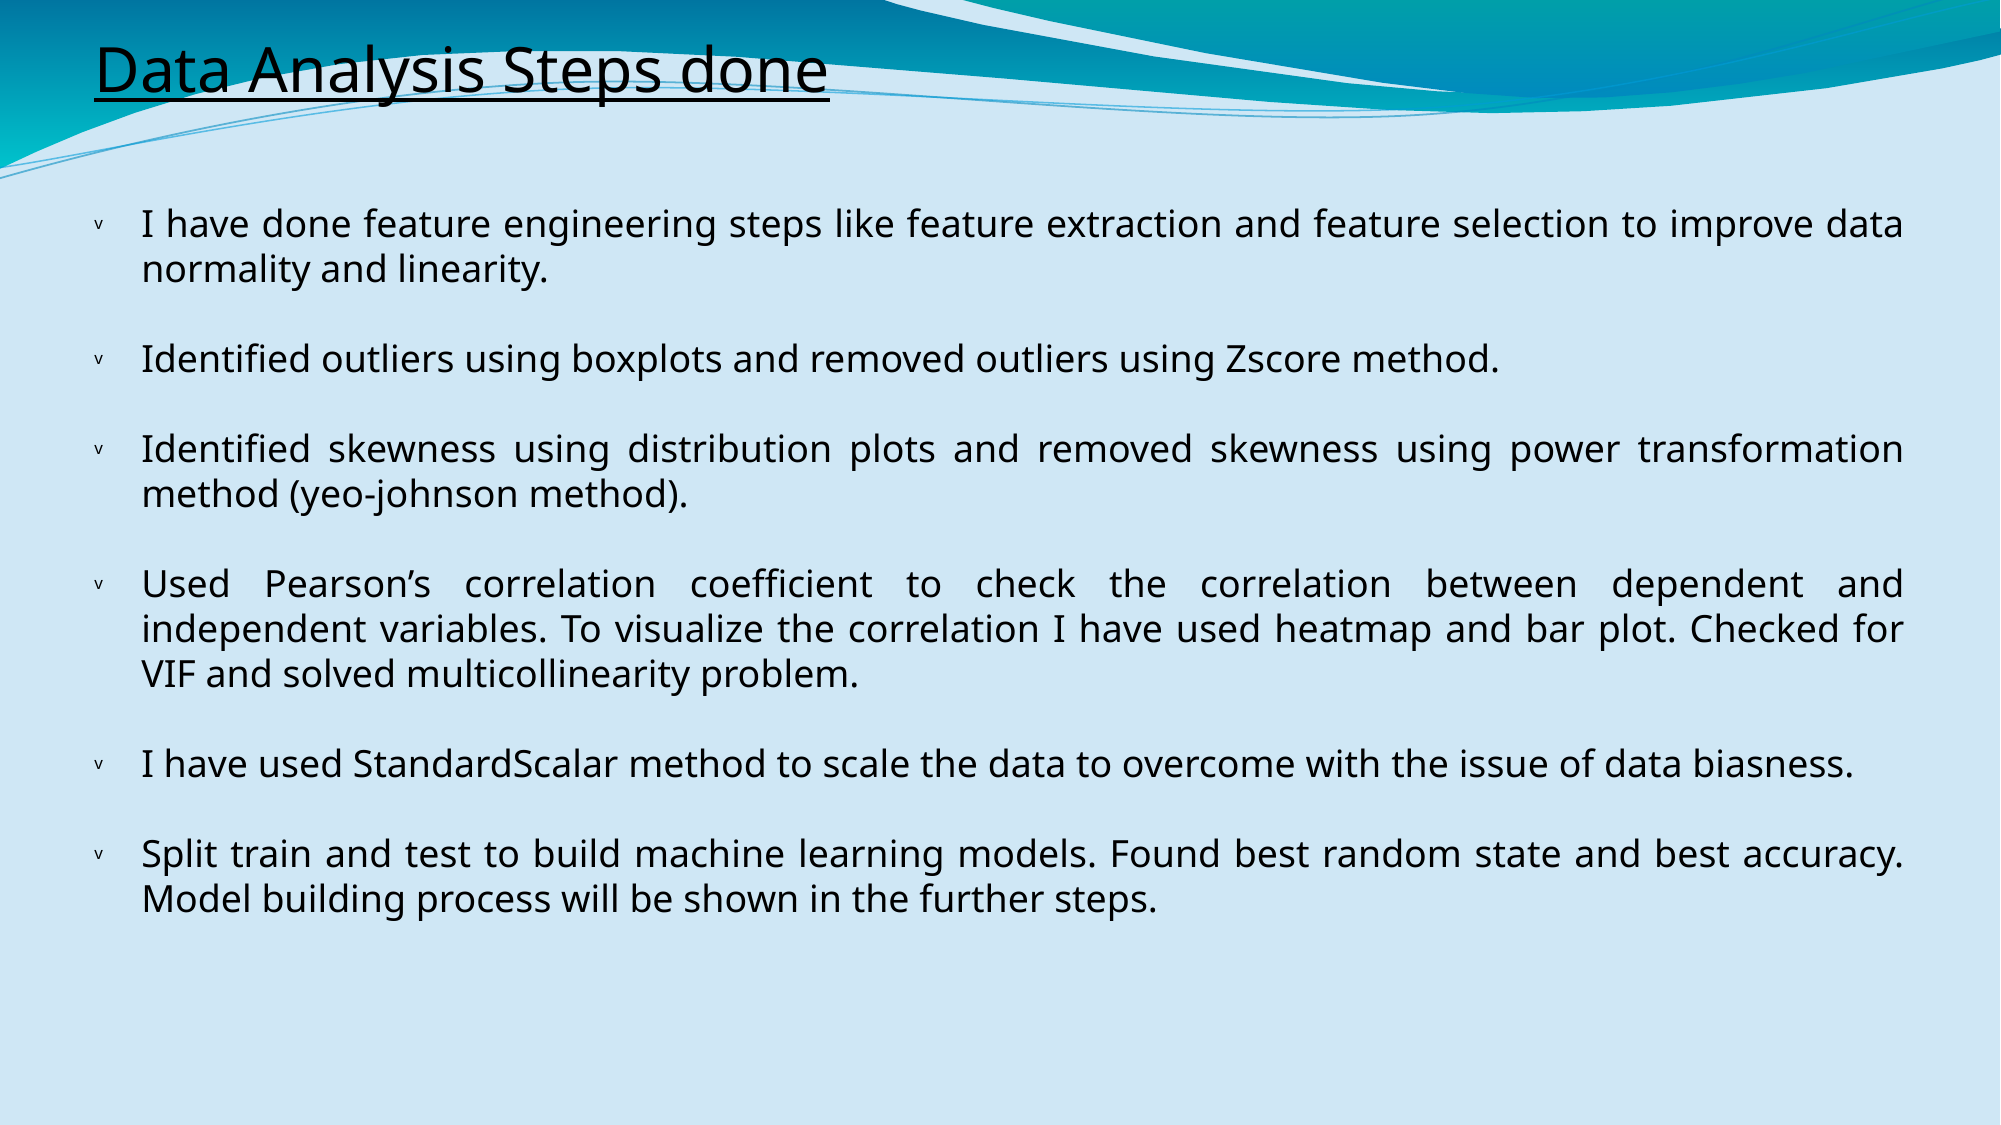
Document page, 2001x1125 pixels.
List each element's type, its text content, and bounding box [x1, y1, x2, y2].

text_box Data Analysis Steps done [79, 22, 1921, 113]
text_box I have done feature engineering steps like feature extraction and feature selection to improve data normality and linearity. Identified outliers using boxplots and removed outliers using Zscore method. Identified skewness using distribution plots and removed skewness using power transformation method (yeo-johnson method). Used Pearson’s correlation coefficient to check the correlation between dependent and independent variables. To visualize the correlation I have used heatmap and bar plot. Checked for VIF and solved multicollinearity problem. I have used StandardScalar method to scale the data to overcome with the issue of data biasness. Split train and test to build machine learning models. Found best random state and best accuracy. Model building process will be shown in the further steps. [79, 192, 1921, 928]
